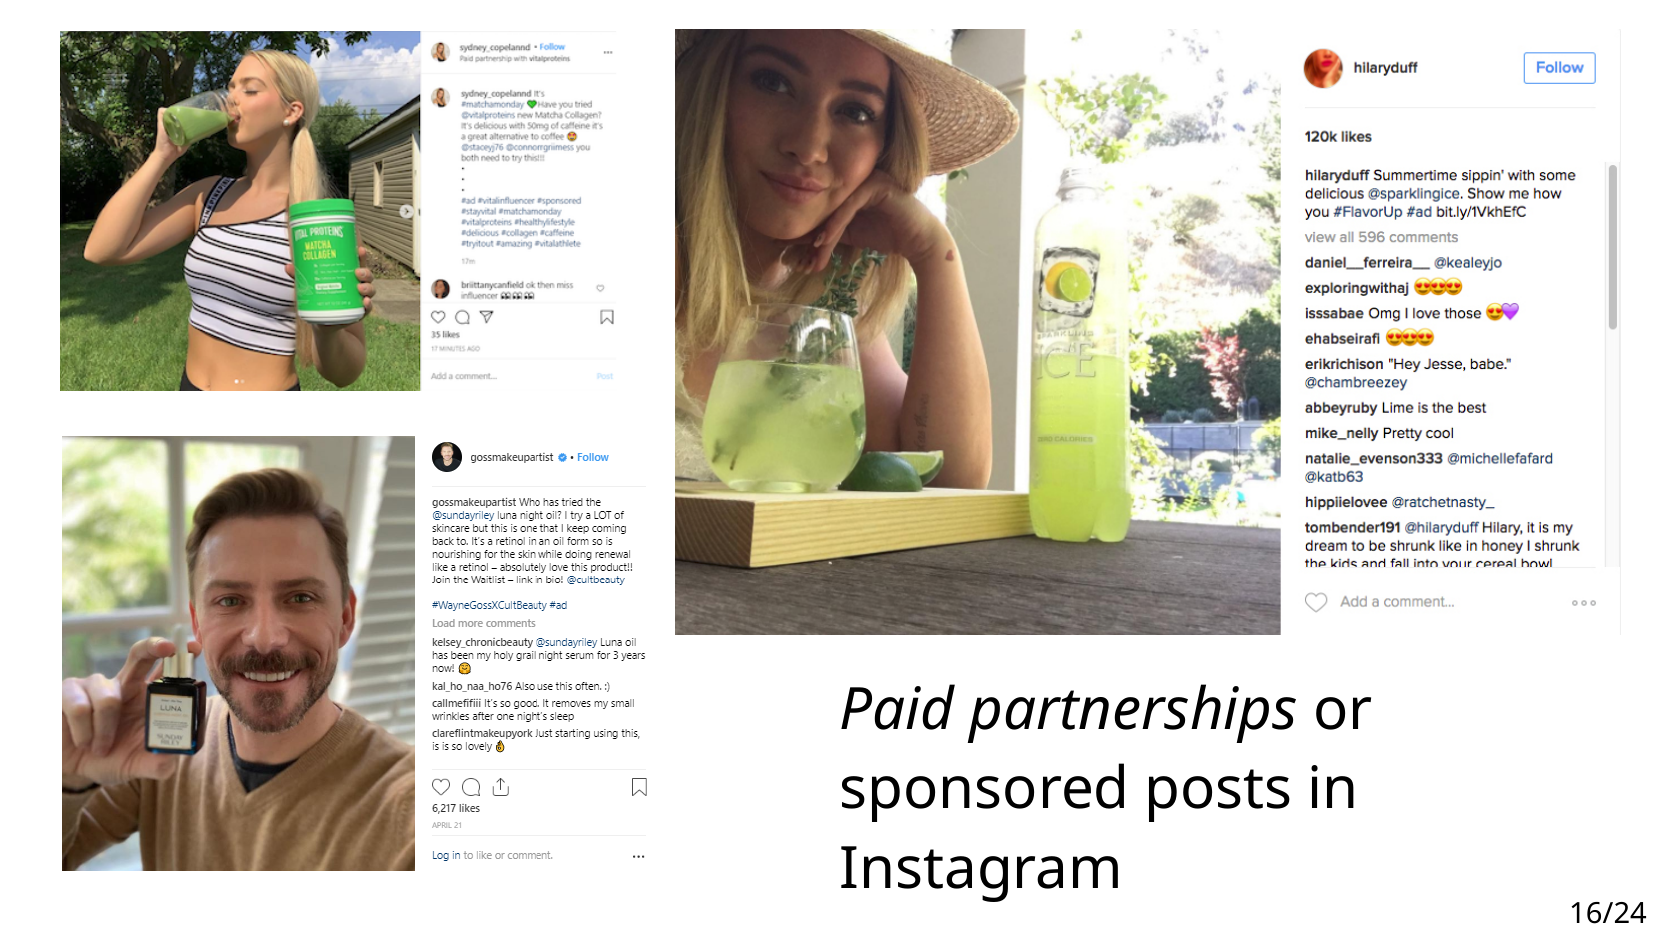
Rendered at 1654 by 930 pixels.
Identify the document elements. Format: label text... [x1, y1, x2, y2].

picture [675, 29, 1621, 635]
picture [60, 31, 617, 391]
text_box Paid partnerships or sponsored posts in Instagram [825, 660, 1499, 901]
picture [60, 434, 656, 872]
